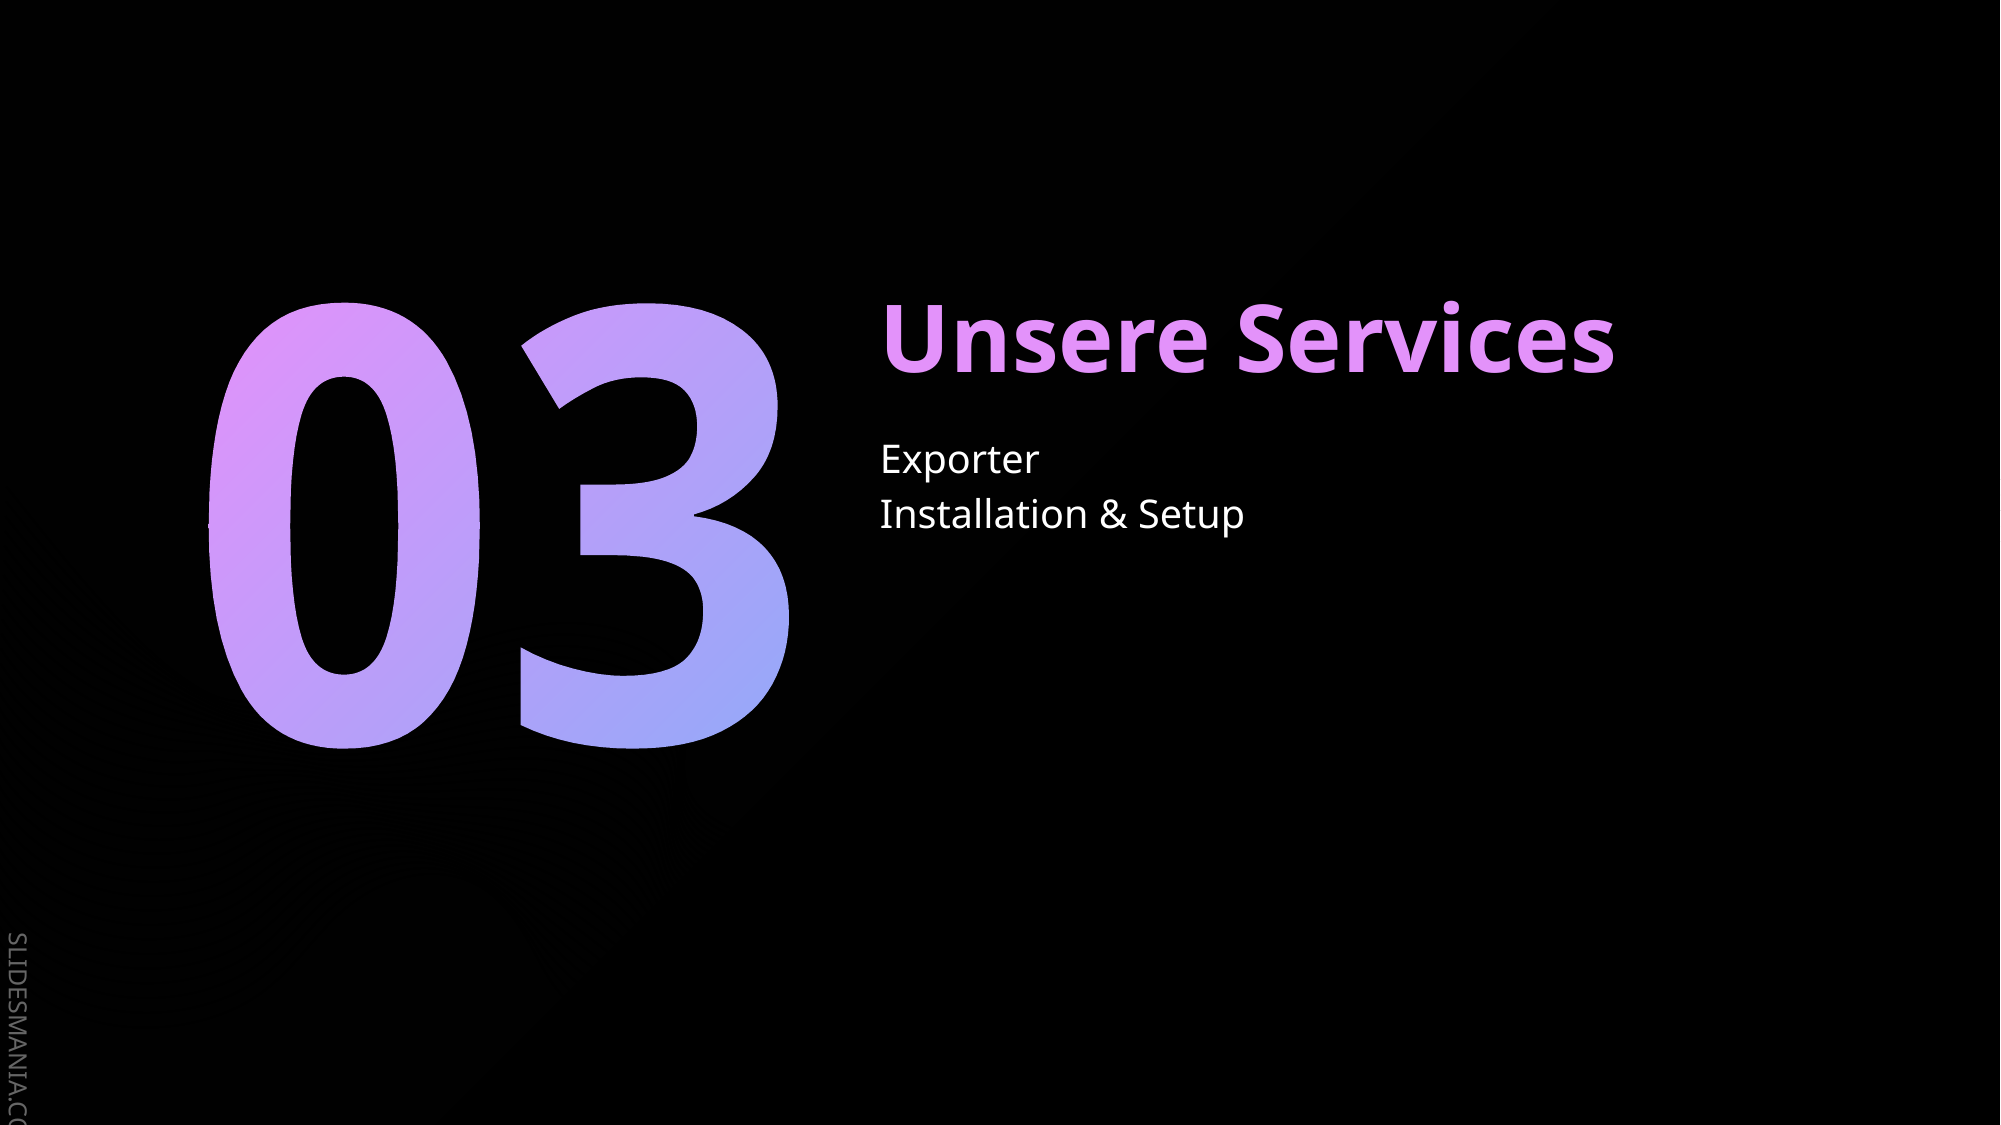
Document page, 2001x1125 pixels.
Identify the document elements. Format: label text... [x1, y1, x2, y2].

title Unsere Services [859, 259, 1719, 385]
text_box 03 [208, 302, 480, 749]
list Exporter Installation & Setup [859, 407, 1792, 748]
text_box 03 [520, 303, 789, 749]
